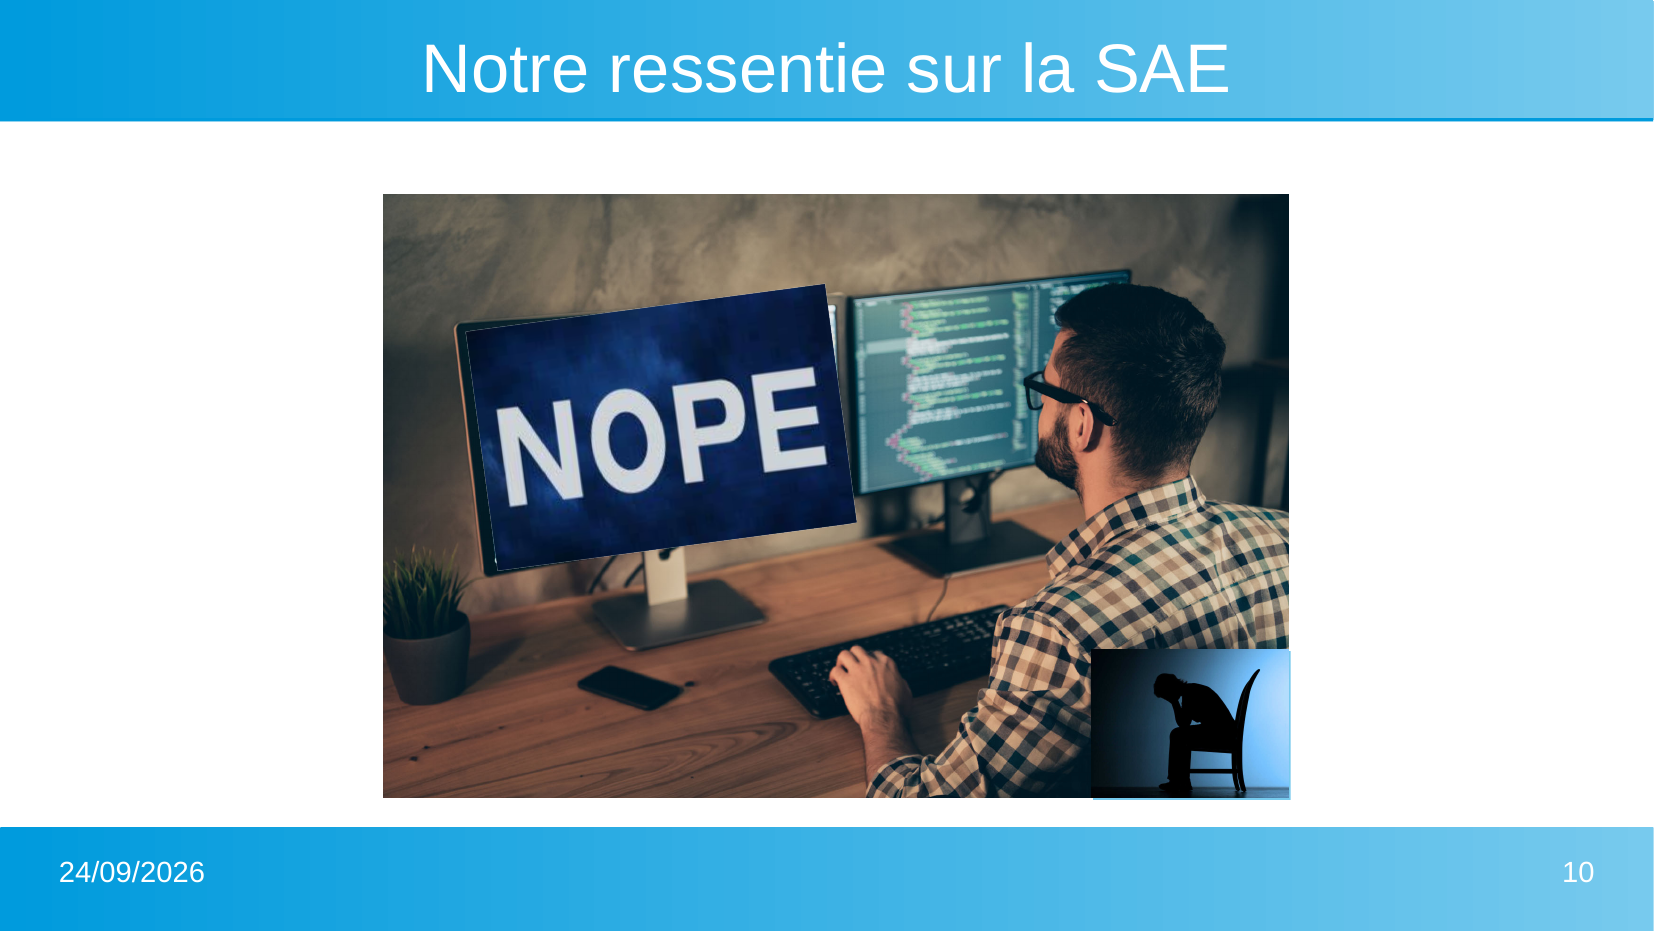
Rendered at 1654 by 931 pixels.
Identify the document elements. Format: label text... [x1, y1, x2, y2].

picture [383, 194, 1289, 798]
title Notre ressentie sur la SAE [59, 29, 1595, 108]
